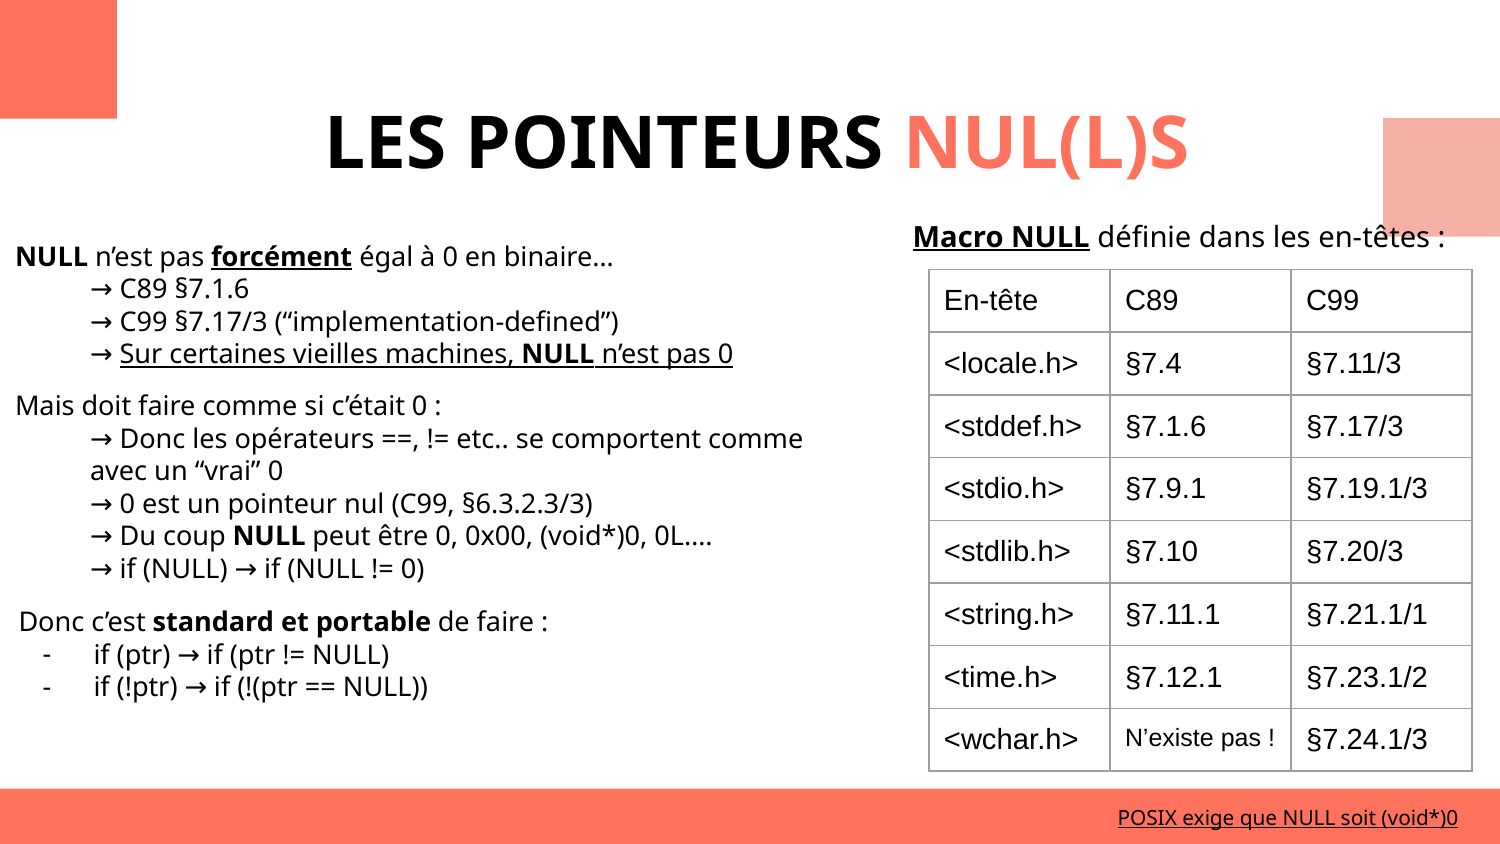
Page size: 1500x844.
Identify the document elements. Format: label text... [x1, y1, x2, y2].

table_cell §7.20/3 [1292, 521, 1471, 582]
text_box Donc c’est standard et portable de faire : if (ptr) → if (ptr != NULL) if (!ptr) → if (!(ptr == NULL)) [3, 589, 610, 753]
text_box Mais doit faire comme si c’était 0 : → Donc les opérateurs ==, != etc.. se comportent comme avec un “vrai” 0 → 0 est un pointeur nul (C99, §6.3.2.3/3) → Du coup NULL peut être 0, 0x00, (void*)0, 0L…. → if (NULL) → if (NULL != 0) [0, 373, 895, 590]
title LES POINTEURS NUL(L)S [105, 102, 1410, 177]
table_cell §7.10 [1111, 521, 1290, 582]
table_cell <locale.h> [930, 333, 1109, 394]
table_cell §7.23.1/2 [1292, 646, 1471, 708]
table_cell §7.11.1 [1111, 584, 1290, 645]
text_box POSIX exige que NULL soit (void*)0 [1102, 789, 1500, 836]
table_cell §7.17/3 [1292, 396, 1471, 457]
table_header En-tête [930, 270, 1109, 331]
table_cell <time.h> [930, 646, 1109, 708]
table_cell §7.9.1 [1111, 458, 1290, 520]
table_cell §7.1.6 [1111, 396, 1290, 457]
table_cell <stdio.h> [930, 458, 1109, 520]
table_cell §7.24.1/3 [1292, 709, 1471, 770]
table_cell <wchar.h> [930, 709, 1109, 770]
table_cell §7.12.1 [1111, 646, 1290, 708]
table_cell §7.11/3 [1292, 333, 1471, 394]
table_cell §7.19.1/3 [1292, 458, 1471, 520]
text_box Macro NULL définie dans les en-têtes : [897, 202, 1500, 283]
table_header C89 [1111, 270, 1290, 331]
table_header C99 [1292, 270, 1471, 331]
table_cell <stdlib.h> [930, 521, 1109, 582]
table_cell N’existe pas ! [1111, 709, 1290, 770]
table_cell §7.21.1/1 [1292, 584, 1471, 645]
table_cell <stddef.h> [930, 396, 1109, 457]
table_cell <string.h> [930, 584, 1109, 645]
table_cell §7.4 [1111, 333, 1290, 394]
text_box NULL n’est pas forcément égal à 0 en binaire… → C89 §7.1.6 → C99 §7.17/3 (“implementation-defined”) → Sur certaines vieilles machines, NULL n’est pas 0 [0, 224, 895, 373]
